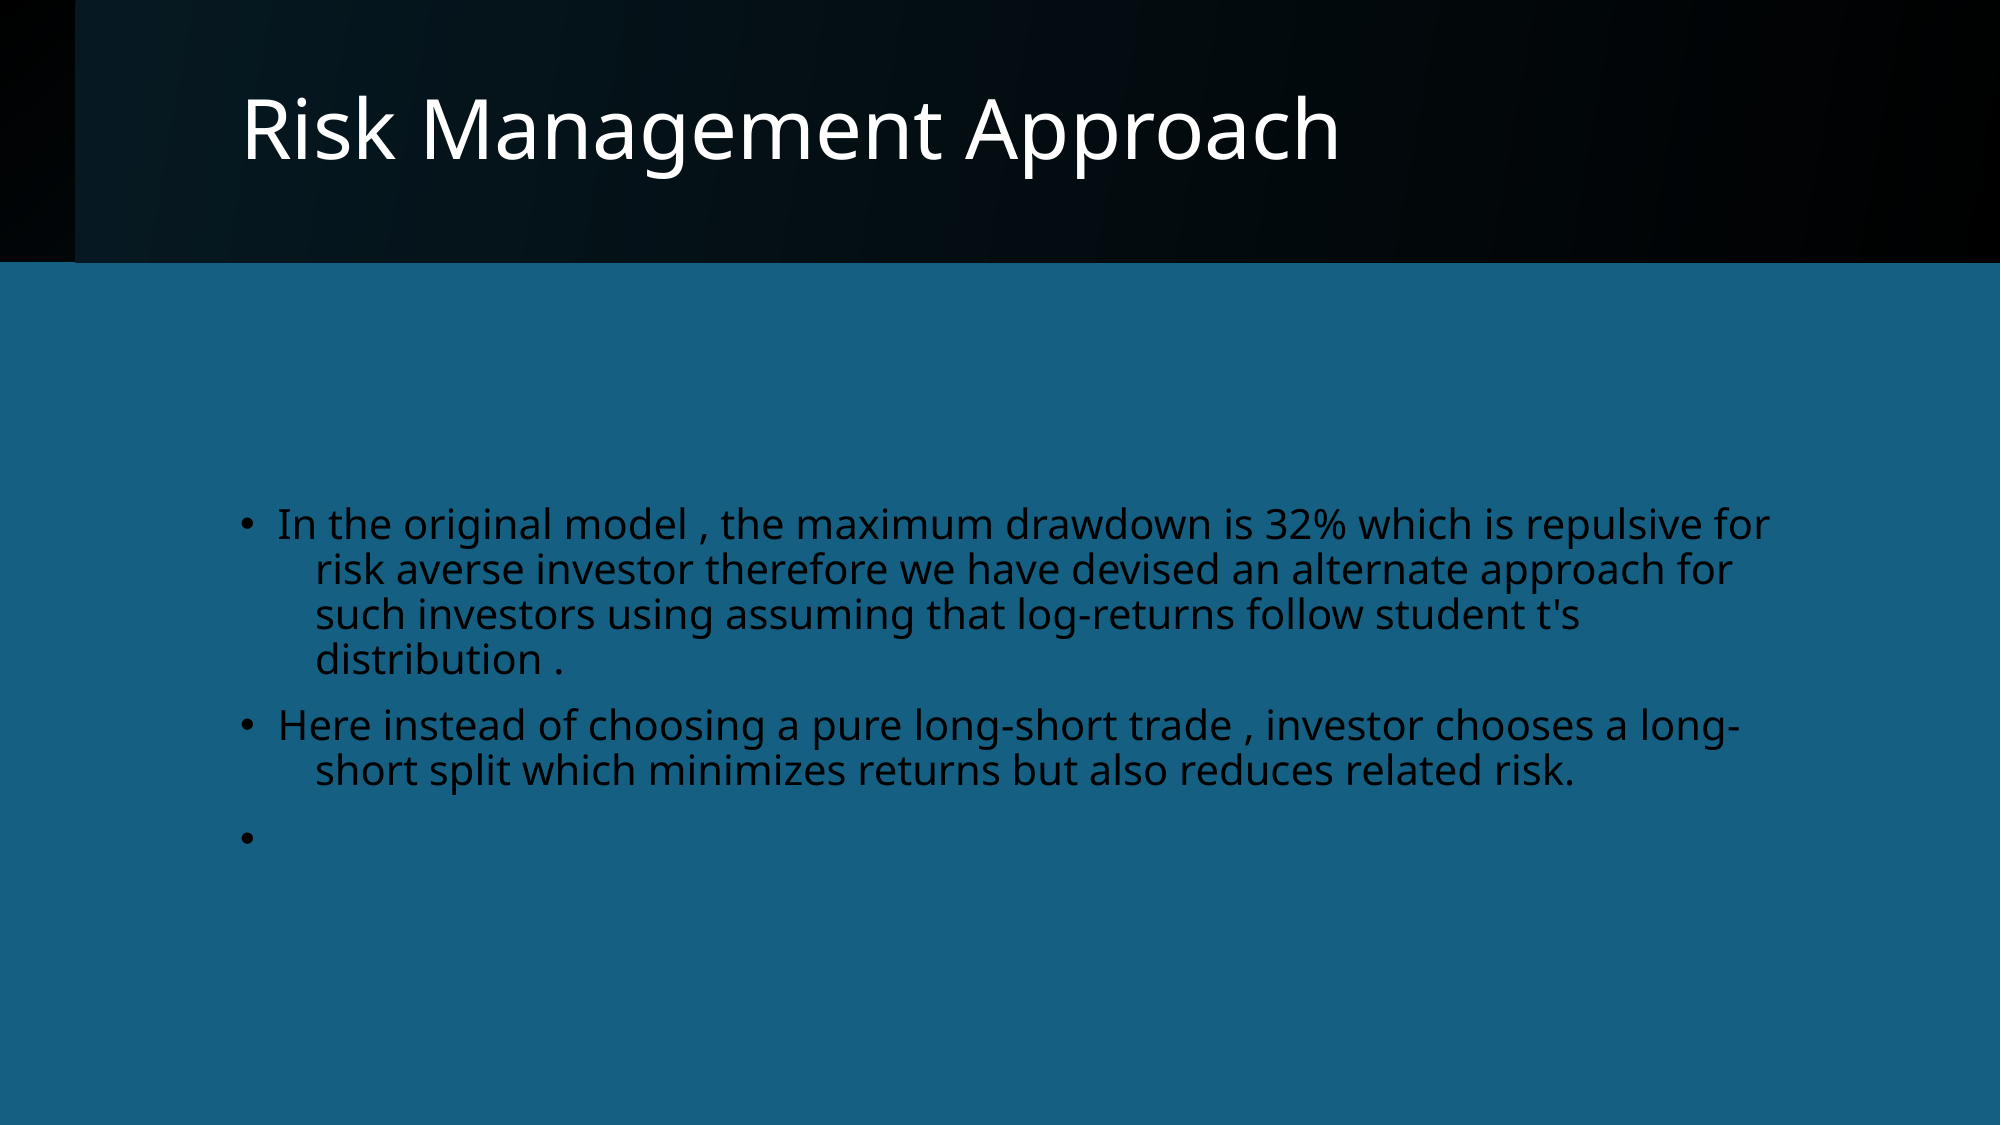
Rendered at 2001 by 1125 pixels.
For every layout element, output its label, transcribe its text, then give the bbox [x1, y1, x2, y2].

list In the original model , the maximum drawdown is 32% which is repulsive for risk averse investor therefore we have devised an alternate approach for such investors using assuming that log-returns follow student t's distribution . Here instead of choosing a pure long-short trade , investor chooses a long-short split which minimizes returns but also reduces related risk. [225, 380, 1821, 985]
title Risk Management Approach [225, 48, 1849, 218]
text_box [0, 0, 2000, 1125]
